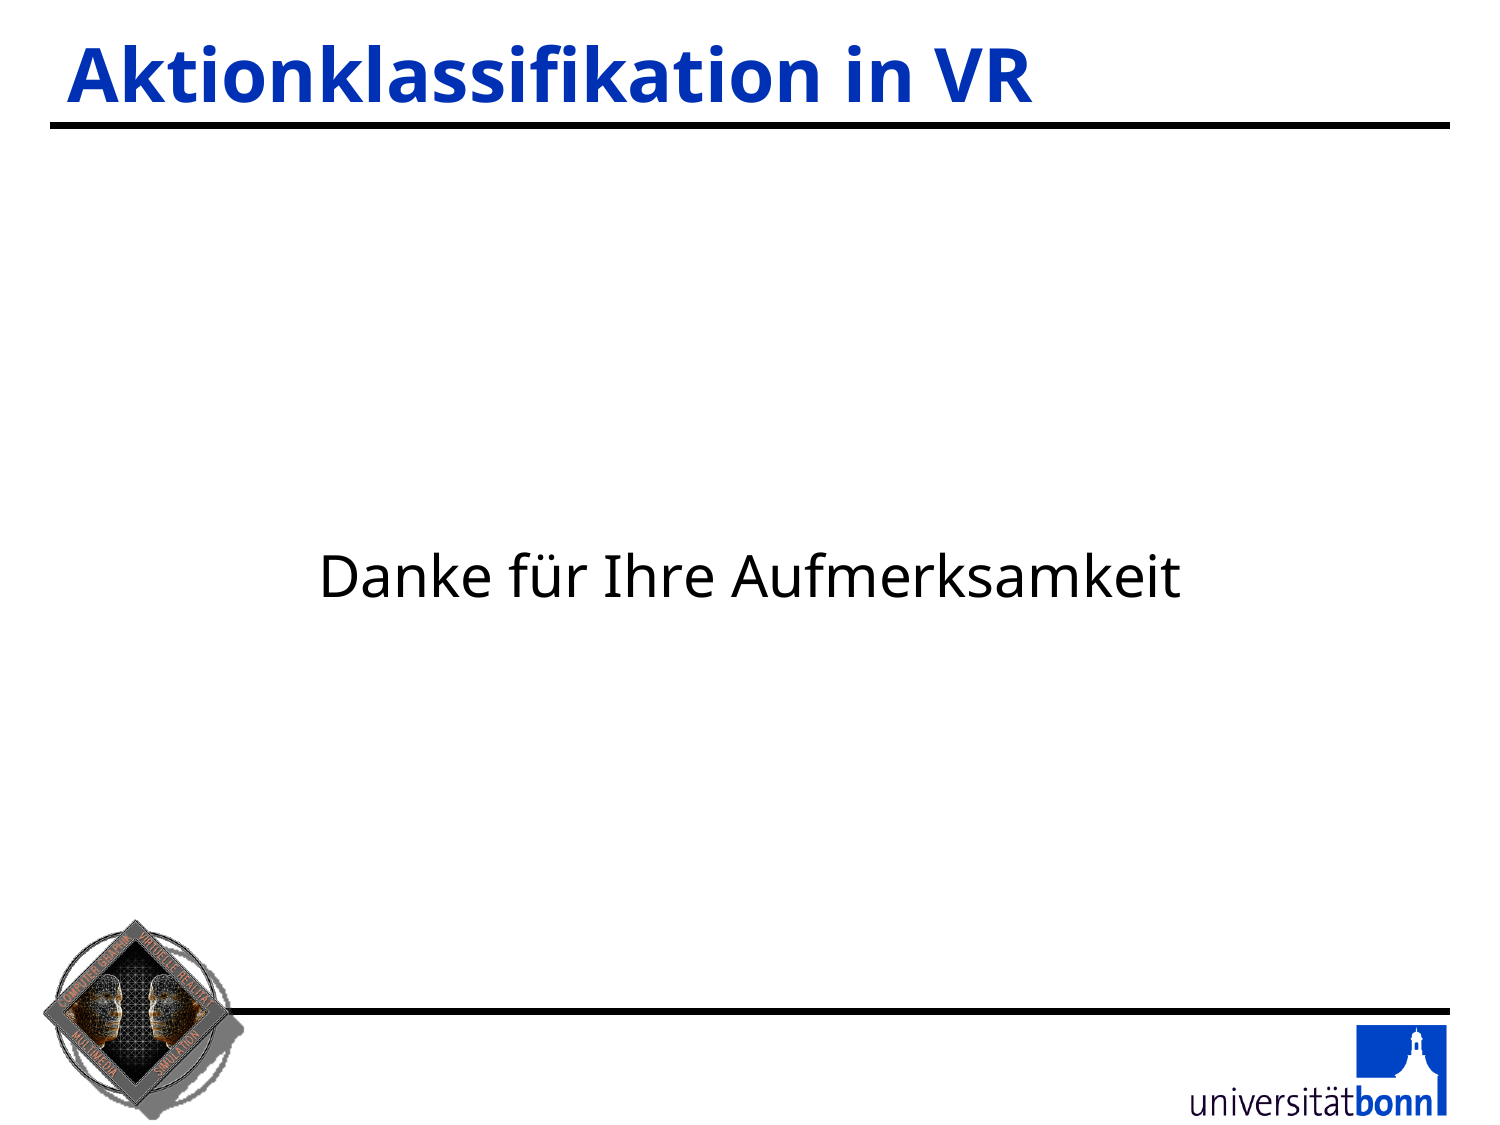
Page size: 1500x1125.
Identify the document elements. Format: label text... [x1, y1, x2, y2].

picture [41, 917, 229, 1106]
subtitle Danke für Ihre Aufmerksamkeit [53, 137, 1447, 1012]
title Aktionklassifikation in VR [53, 18, 1447, 126]
picture [1189, 1023, 1448, 1117]
